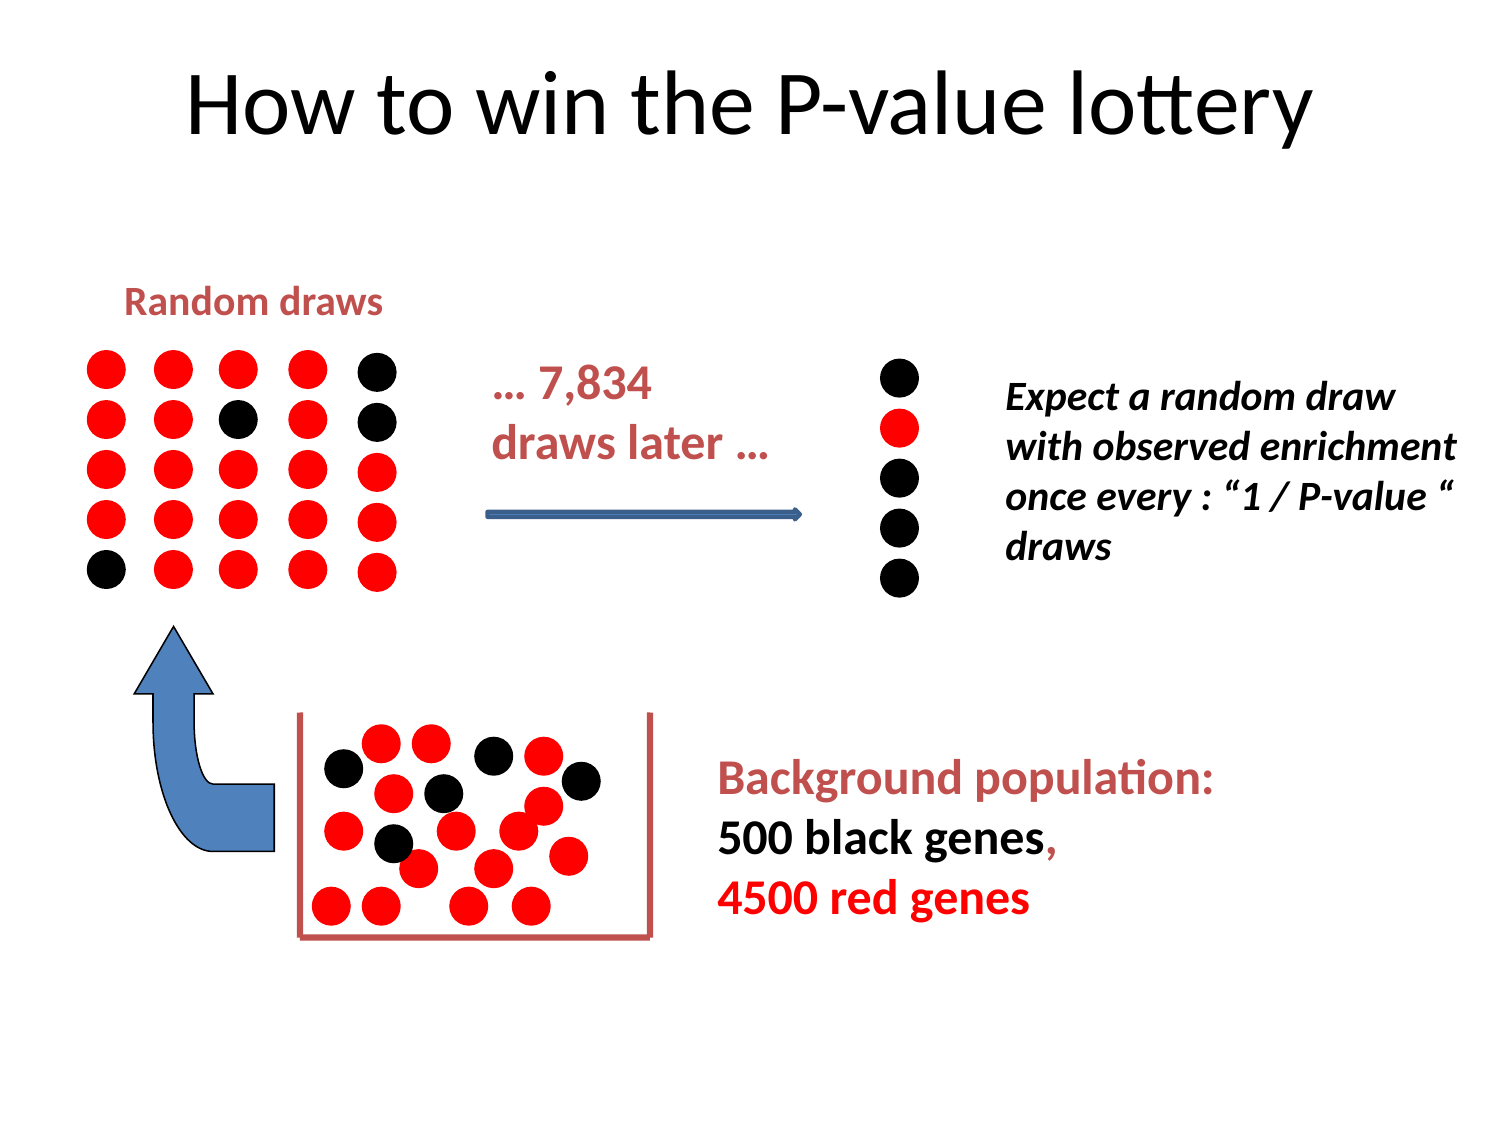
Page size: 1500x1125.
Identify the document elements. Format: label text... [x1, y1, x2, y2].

text_box [425, 774, 475, 850]
text_box Expect a random draw with observed enrichment once every : “1 / P-value “ draws [990, 361, 1475, 577]
text_box [474, 849, 513, 888]
text_box [87, 500, 126, 539]
text_box [358, 453, 396, 492]
text_box Random draws [109, 266, 399, 332]
text_box [562, 762, 601, 801]
text_box … 7,834 draws later … [476, 341, 786, 477]
text_box [324, 812, 363, 850]
text_box [154, 400, 193, 439]
text_box [487, 509, 800, 520]
text_box [358, 403, 396, 442]
text_box [880, 509, 919, 547]
text_box [134, 626, 275, 852]
title How to win the P-value lottery [75, 45, 1425, 150]
text_box [358, 503, 396, 542]
text_box [289, 350, 327, 389]
text_box [219, 400, 258, 439]
text_box [512, 887, 550, 925]
text_box [450, 887, 488, 925]
text_box [87, 550, 126, 589]
text_box [474, 737, 513, 775]
text_box [154, 450, 193, 489]
text_box [289, 450, 327, 489]
text_box [154, 550, 193, 589]
text_box [87, 400, 126, 439]
text_box [500, 787, 563, 850]
text_box [412, 725, 451, 763]
text_box [324, 750, 363, 788]
text_box [358, 553, 396, 592]
text_box [219, 500, 258, 539]
text_box [219, 350, 258, 389]
text_box [880, 409, 919, 447]
text_box [362, 887, 400, 925]
text_box [375, 825, 438, 888]
text_box [312, 887, 351, 925]
text_box [219, 550, 258, 589]
text_box [289, 550, 327, 589]
text_box [154, 500, 193, 539]
text_box [525, 737, 563, 775]
text_box [87, 350, 126, 389]
text_box [880, 459, 919, 497]
text_box [289, 400, 327, 439]
text_box [289, 500, 327, 539]
text_box [880, 559, 919, 597]
text_box [375, 774, 413, 813]
text_box [549, 837, 588, 876]
text_box [362, 725, 400, 763]
text_box [87, 450, 126, 489]
text_box [358, 353, 396, 392]
text_box [880, 359, 919, 397]
text_box Background population: 500 black genes, 4500 red genes [702, 737, 1231, 933]
text_box [154, 350, 193, 389]
text_box [219, 450, 258, 489]
